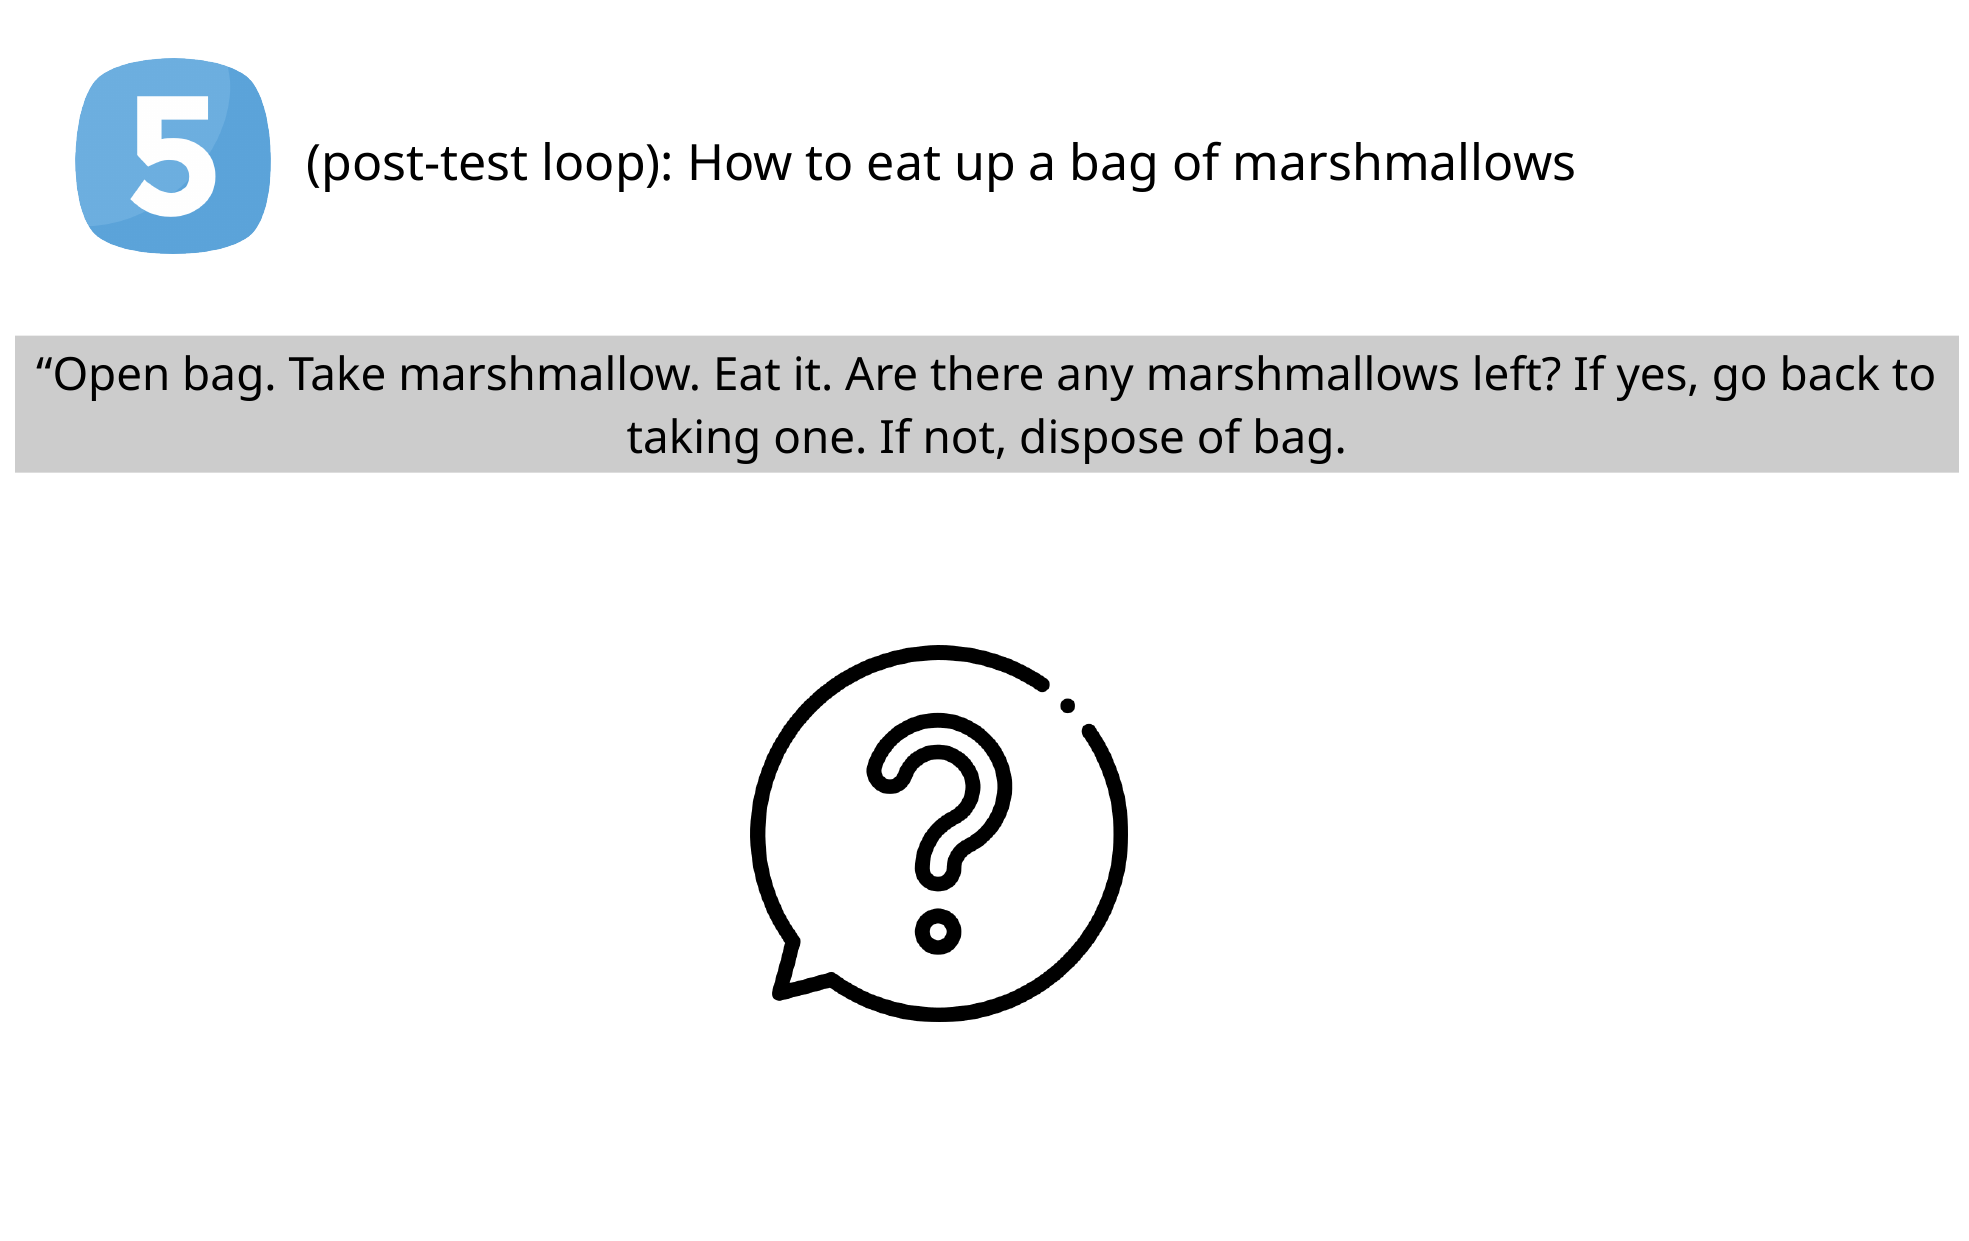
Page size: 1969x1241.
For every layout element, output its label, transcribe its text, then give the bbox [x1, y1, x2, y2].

text_box (post-test loop): How to eat up a bag of marshmallows [300, 96, 1921, 226]
picture [75, 58, 271, 254]
text_box “Open bag. Take marshmallow. Eat it. Are there any marshmallows left? If yes, go back to taking one. If not, dispose of bag. [15, 345, 1959, 464]
picture [750, 645, 1128, 1023]
